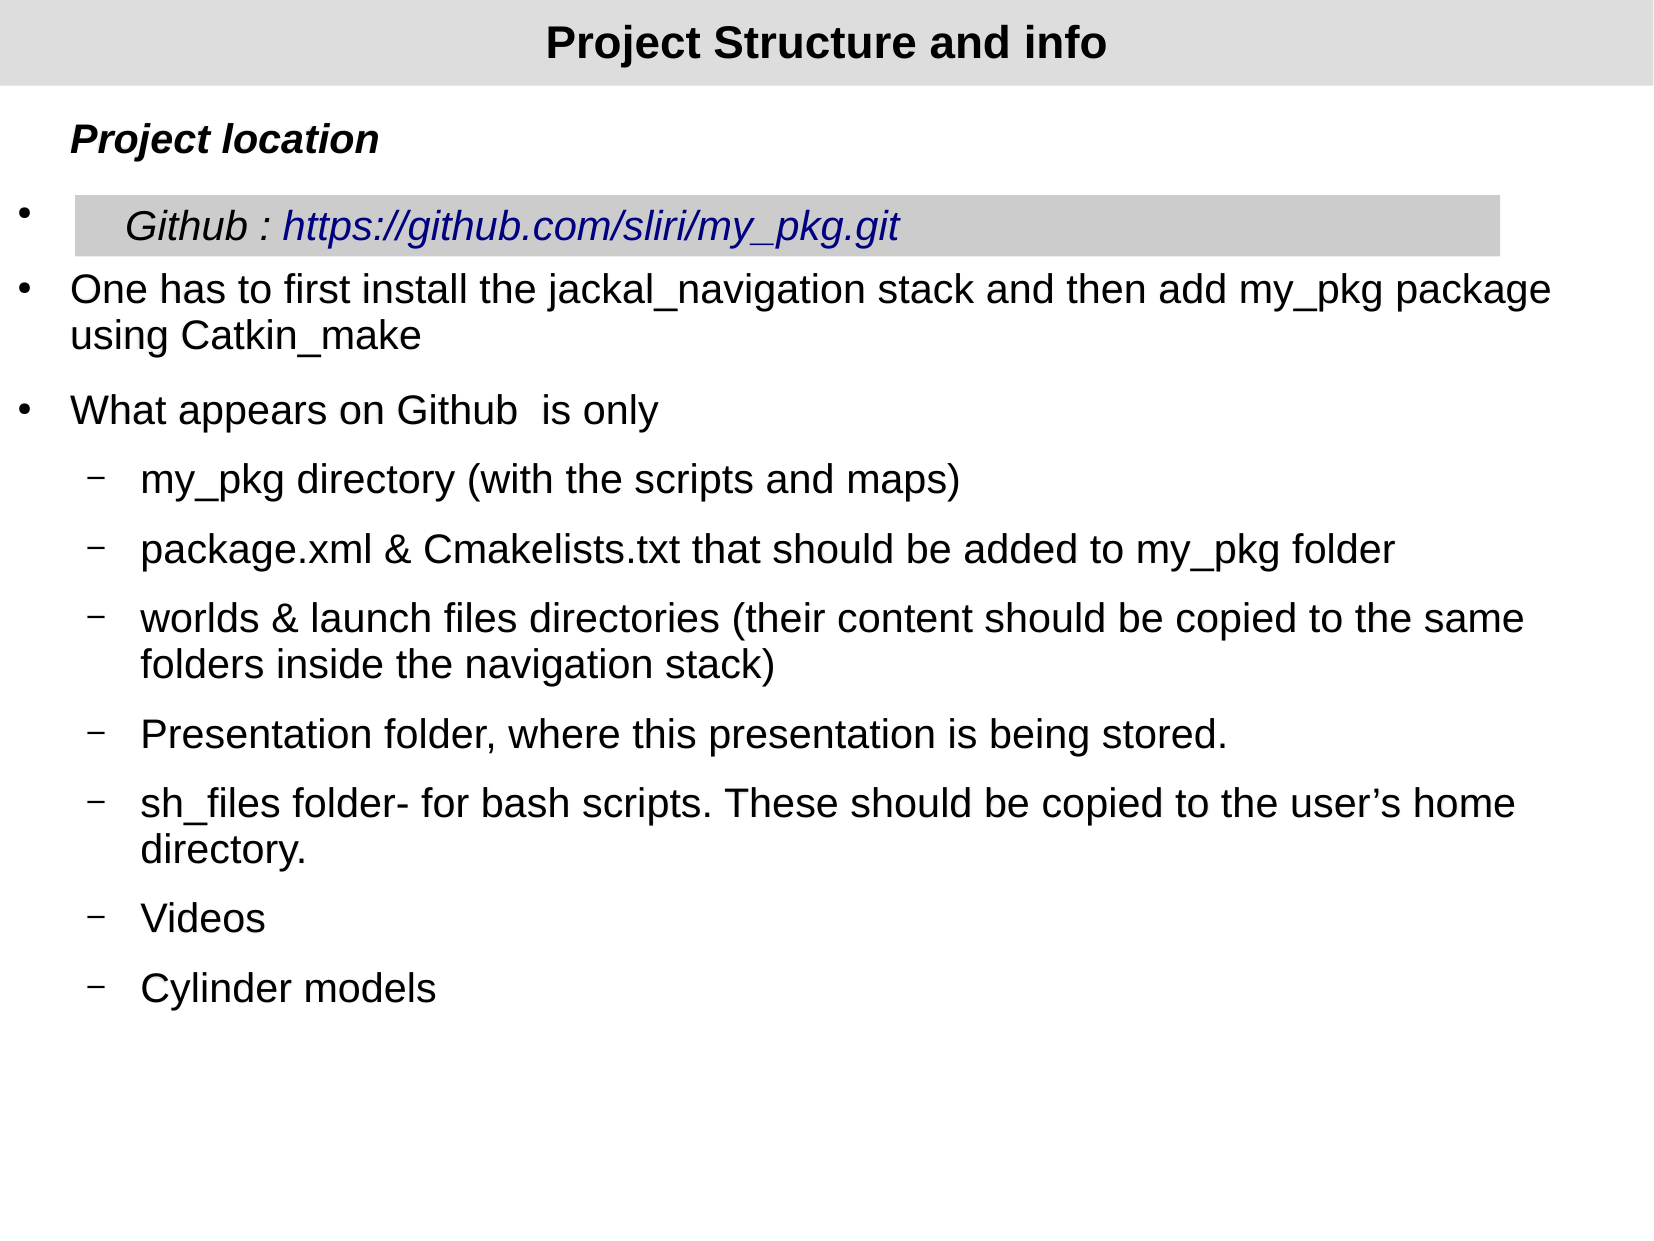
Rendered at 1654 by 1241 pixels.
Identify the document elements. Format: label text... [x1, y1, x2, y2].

text_box Github : https://github.com/sliri/my_pkg.git [75, 195, 1501, 257]
list Project location One has to first install the jackal_navigation stack and then add my_pkg package using Catkin_make What appears on Github is only my_pkg directory (with the scripts and maps) package.xml & Cmakelists.txt that should be added to my_pkg folder worlds & launch files directories (their content should be copied to the same folders inside the navigation stack) Presentation folder, where this presentation is being stored. sh_files folder- for bash scripts. These should be copied to the user’s home directory. Videos Cylinder models [0, 115, 1654, 1241]
title Project Structure and info [0, 0, 1654, 86]
